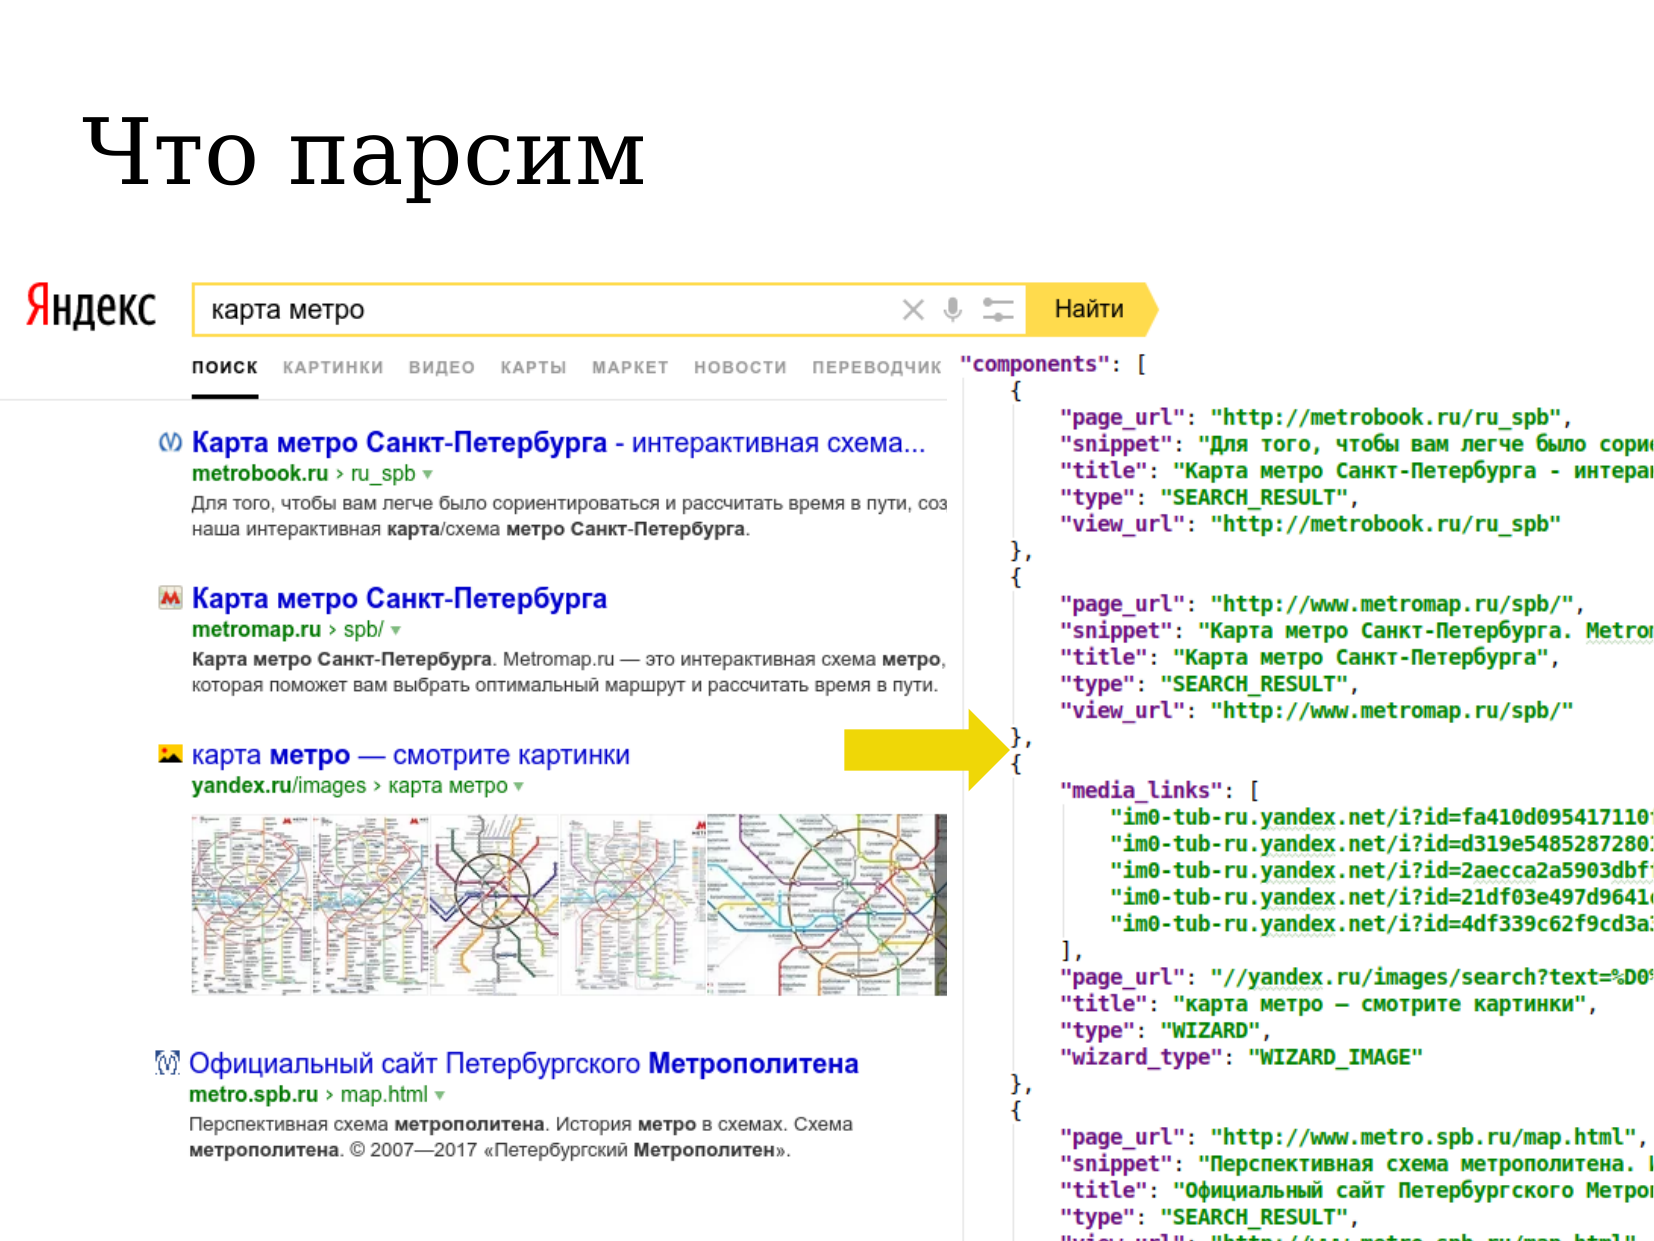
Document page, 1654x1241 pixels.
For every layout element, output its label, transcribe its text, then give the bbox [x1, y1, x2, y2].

picture [0, 266, 1654, 1241]
title Что парсим [82, 49, 1571, 257]
text_box [844, 708, 1010, 792]
